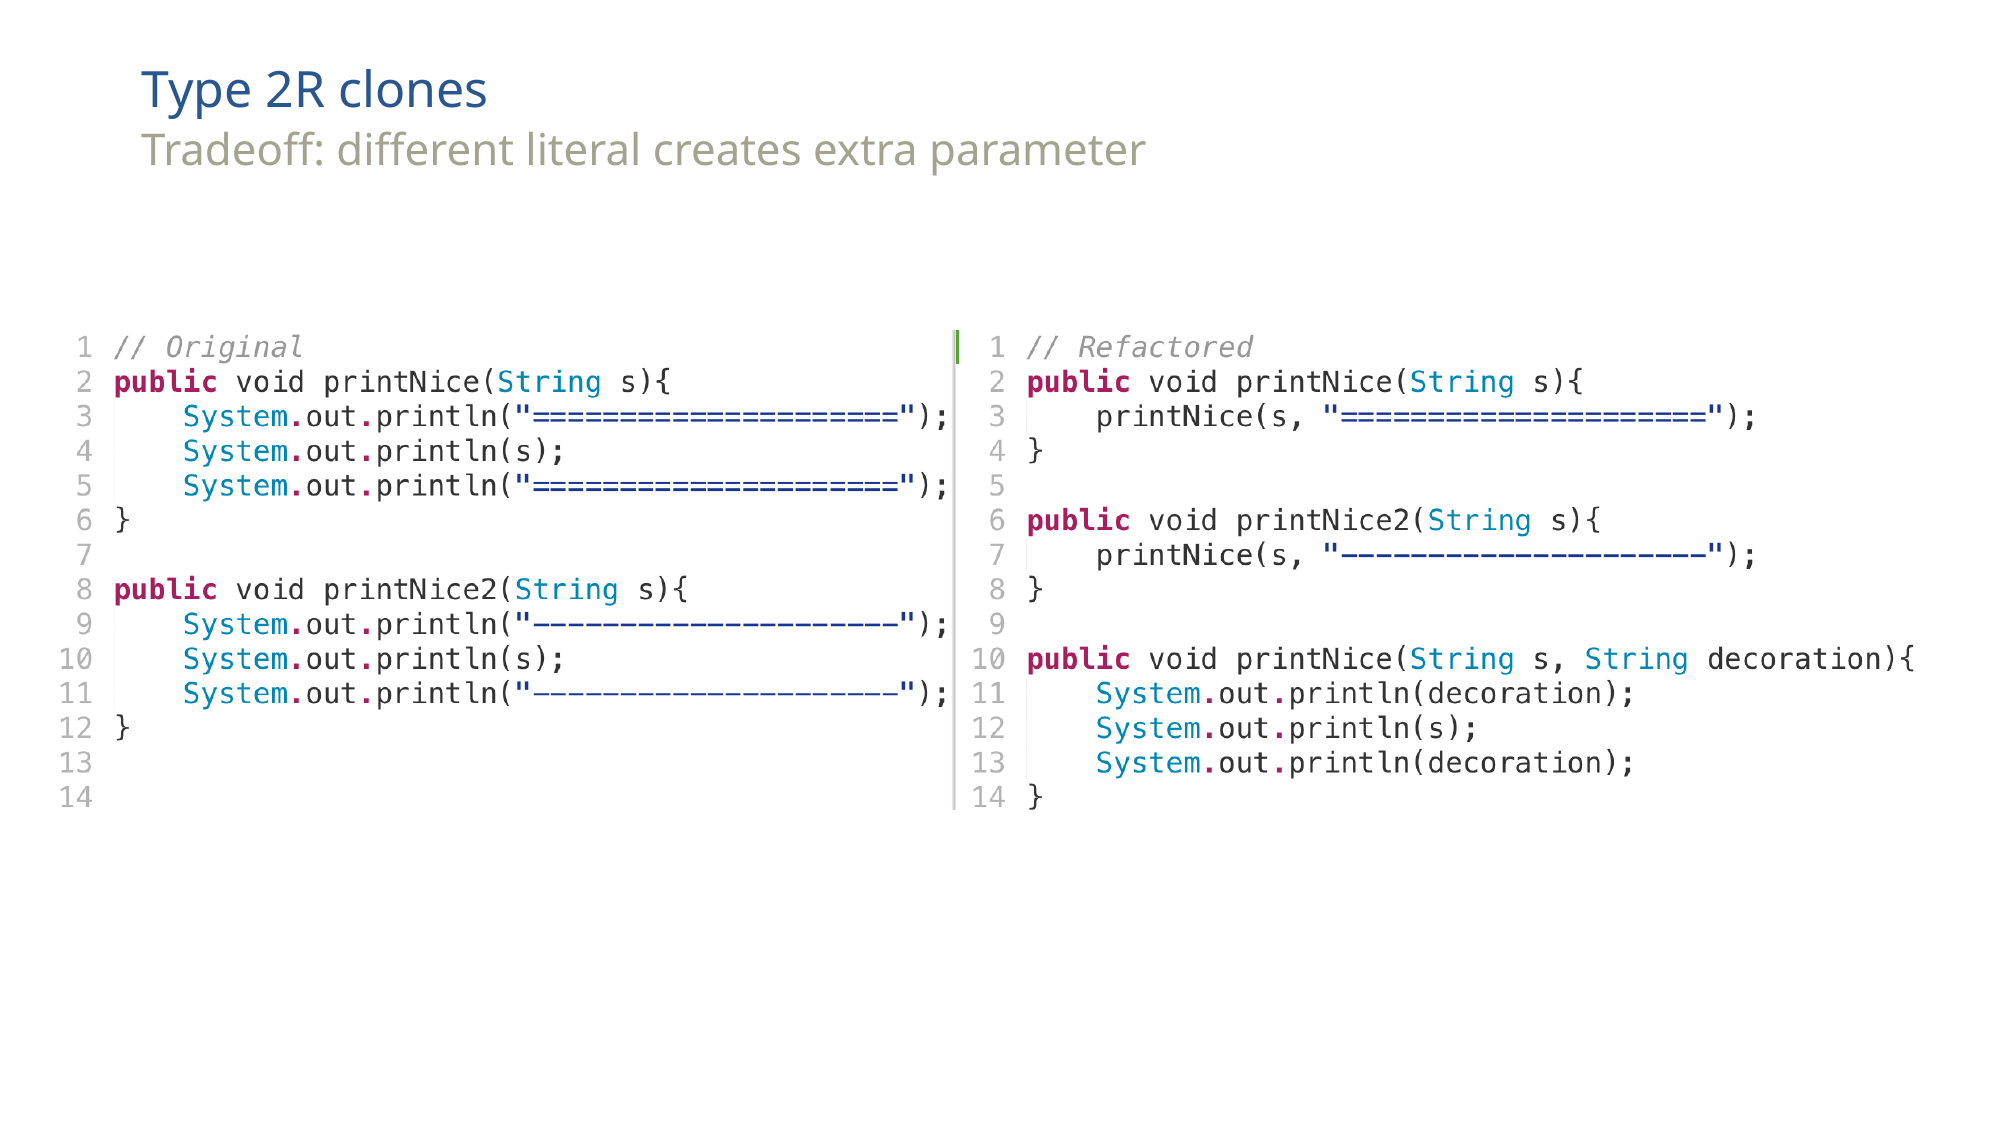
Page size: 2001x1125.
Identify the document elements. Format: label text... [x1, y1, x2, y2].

text_box Type 2R clones [142, 59, 1842, 124]
picture [56, 330, 1921, 810]
text_box Tradeoff: different literal creates extra parameter [141, 124, 1842, 189]
